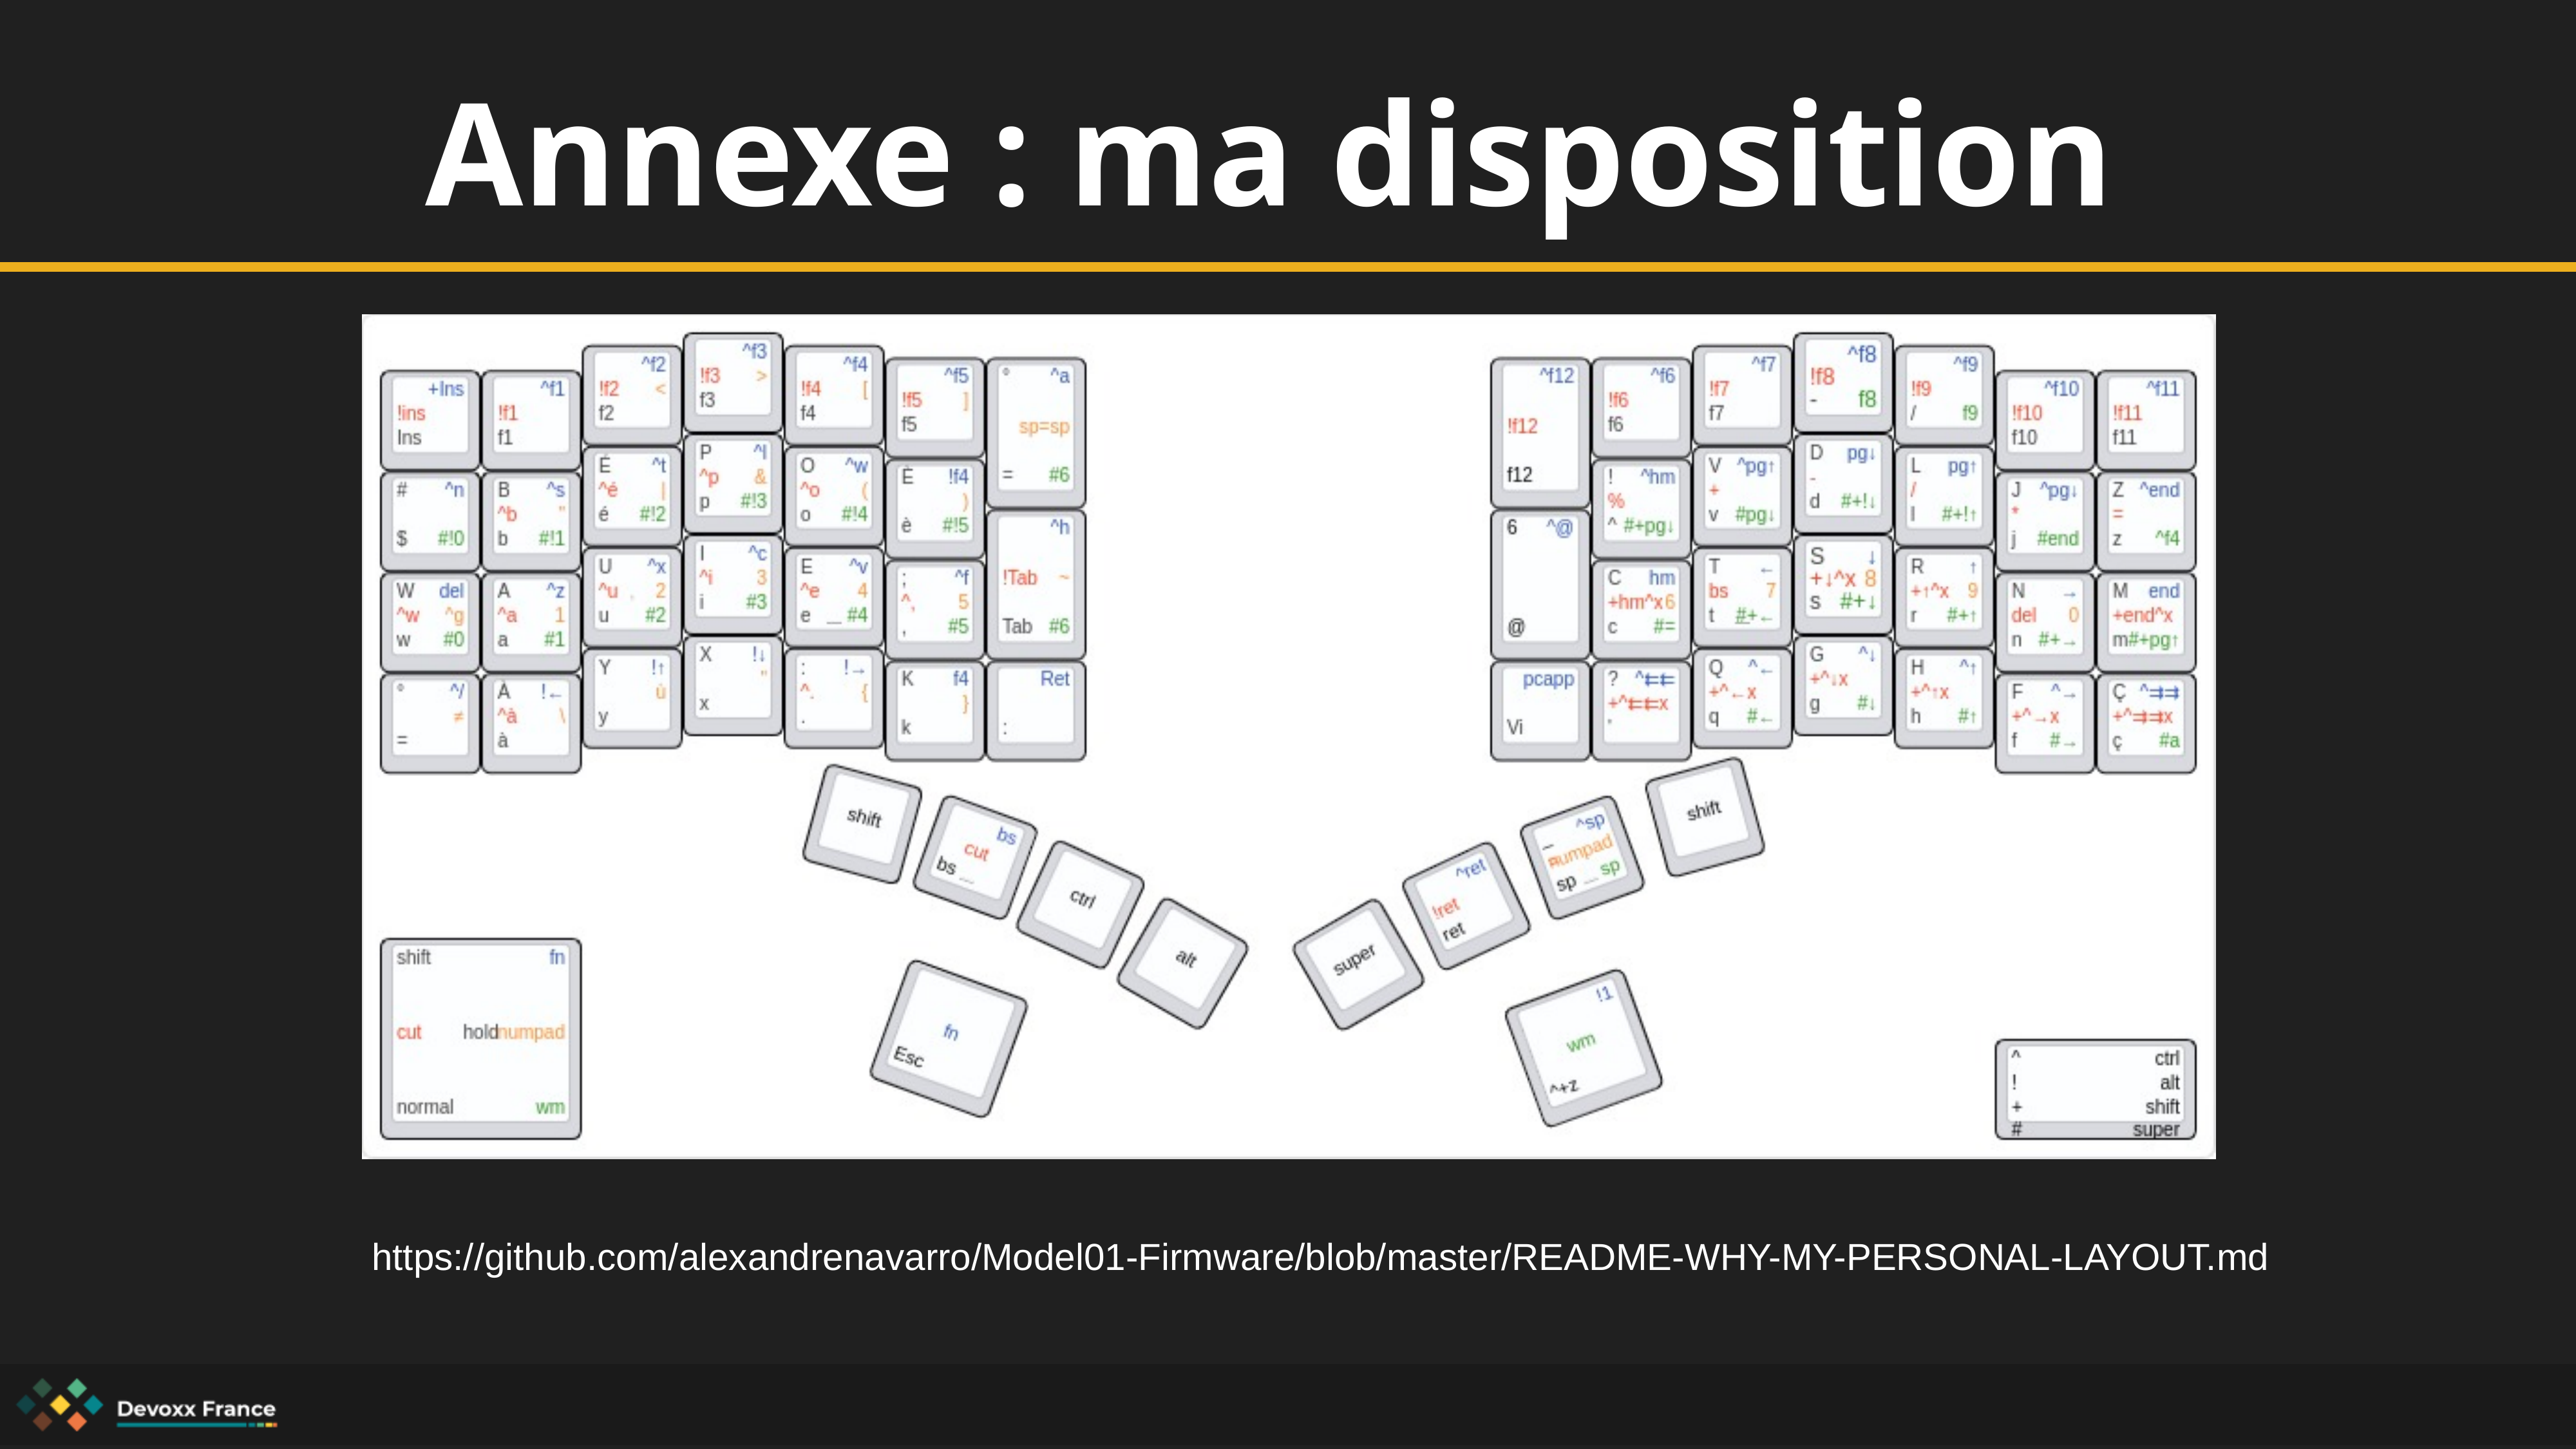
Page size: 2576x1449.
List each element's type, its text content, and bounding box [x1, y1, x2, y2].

text_box Annexe : ma disposition [0, 14, 2576, 287]
text_box [317, 310, 2307, 1326]
text_box https://github.com/alexandrenavarro/Model01-Firmware/blob/master/README-WHY-MY-PERSONAL-LAYOUT.md [362, 1231, 2319, 1325]
picture [0, 1364, 2576, 1445]
picture [362, 314, 2216, 1160]
